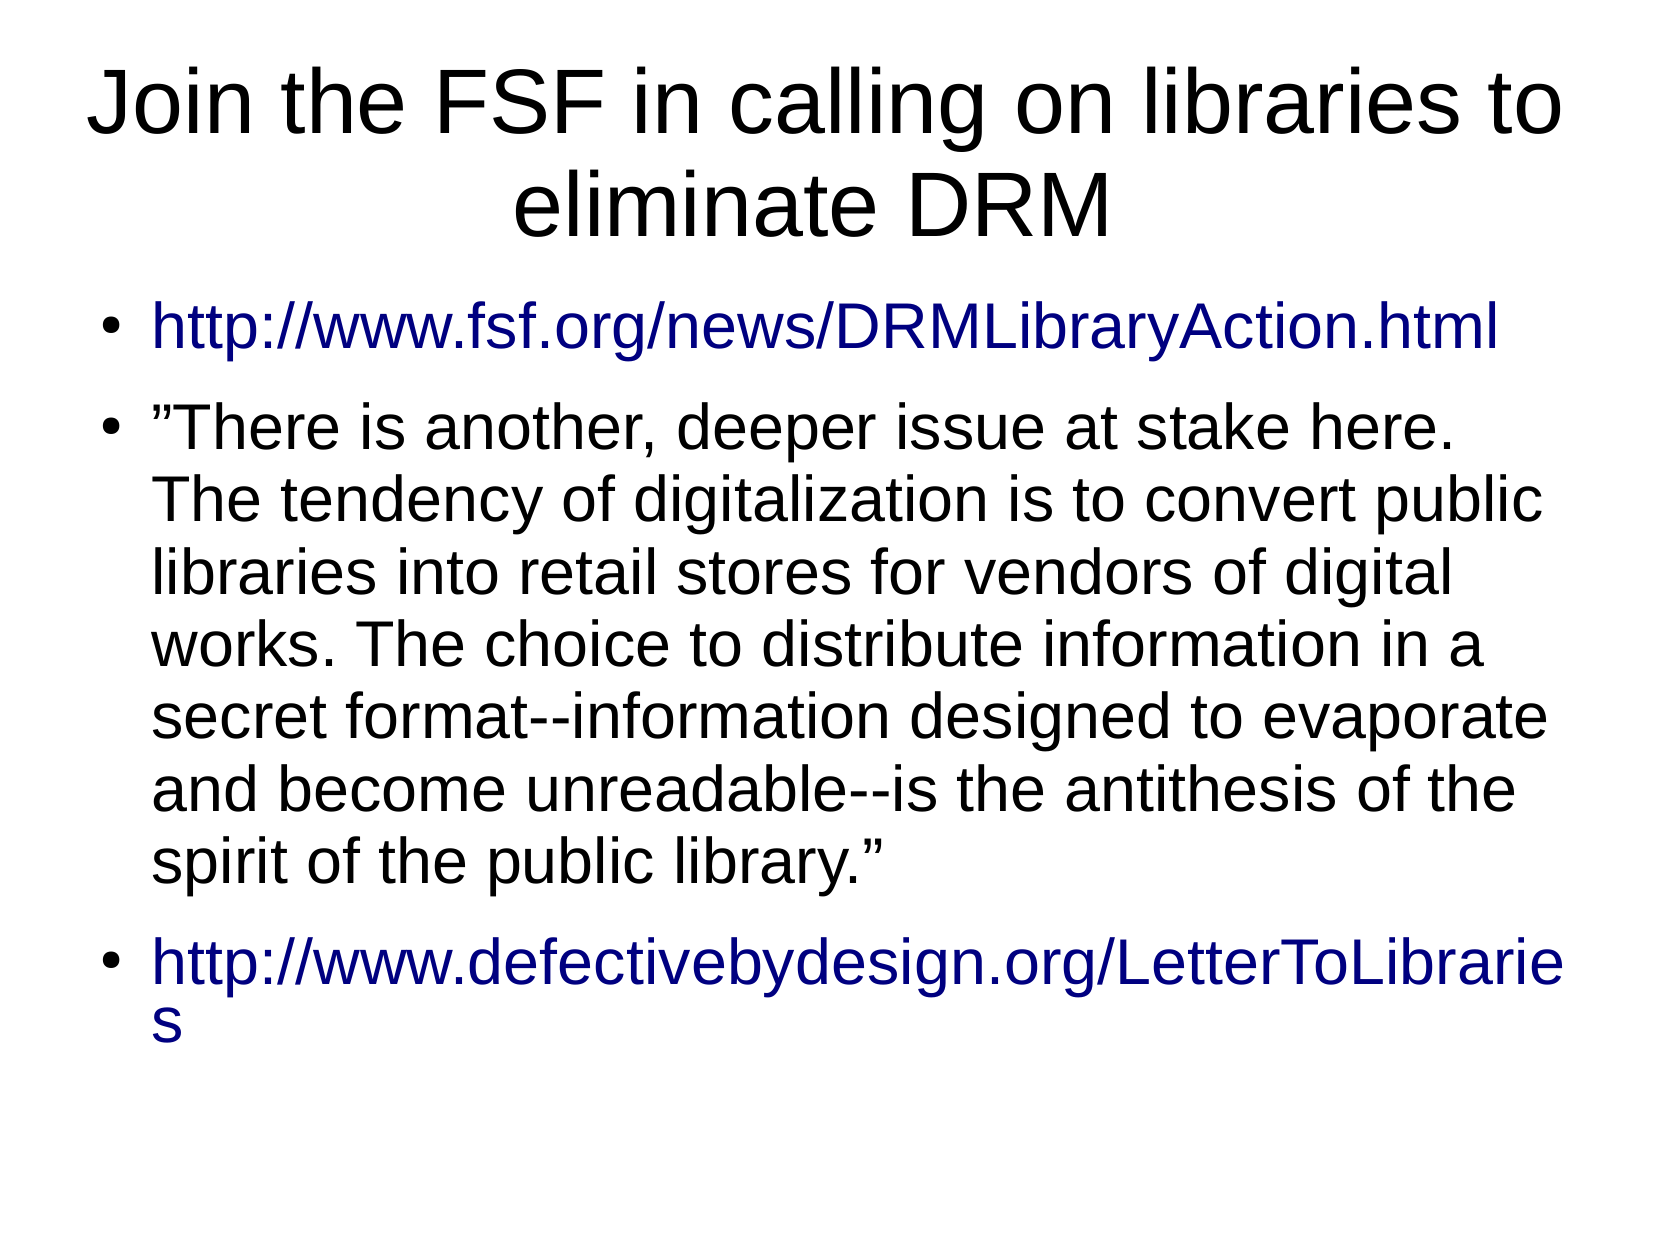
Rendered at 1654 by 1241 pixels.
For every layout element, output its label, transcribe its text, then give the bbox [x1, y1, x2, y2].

list http://www.fsf.org/news/DRMLibraryAction.html ”There is another, deeper issue at stake here. The tendency of digitalization is to convert public libraries into retail stores for vendors of digital works. The choice to distribute information in a secret format--information designed to evaporate and become unreadable--is the antithesis of the spirit of the public library.” http://www.defectivebydesign.org/LetterToLibraries [82, 290, 1571, 1010]
title Join the FSF in calling on libraries to eliminate DRM [82, 48, 1571, 258]
